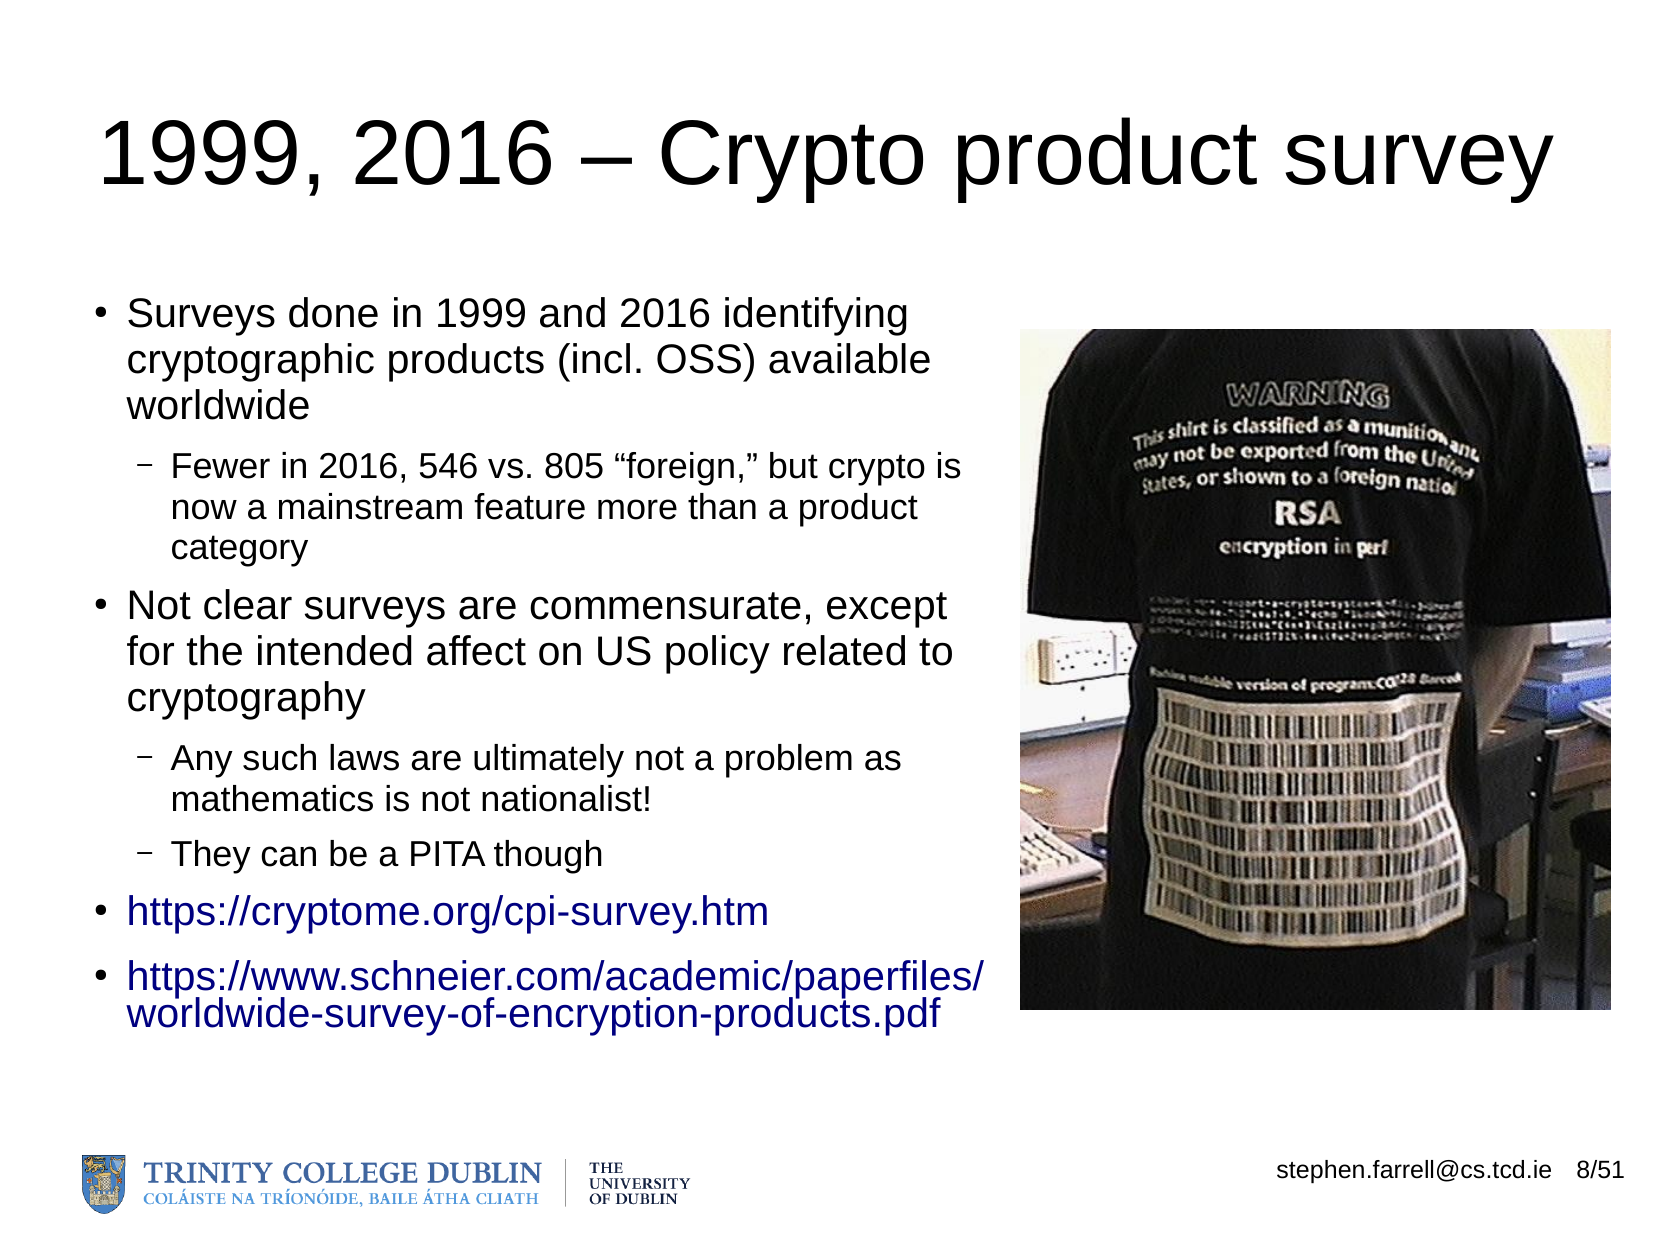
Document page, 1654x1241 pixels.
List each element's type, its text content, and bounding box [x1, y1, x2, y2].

title 1999, 2016 – Crypto product survey [82, 49, 1571, 257]
picture [82, 1155, 694, 1214]
list Surveys done in 1999 and 2016 identifying cryptographic products (incl. OSS) available worldwide Fewer in 2016, 546 vs. 805 “foreign,” but crypto is now a mainstream feature more than a product category Not clear surveys are commensurate, except for the intended affect on US policy related to cryptography Any such laws are ultimately not a problem as mathematics is not nationalist! They can be a PITA though https://cryptome.org/cpi-survey.htm https://www.schneier.com/academic/paperfiles/worldwide-survey-of-encryption-products.pdf [82, 290, 991, 1010]
picture [1020, 329, 1611, 1010]
